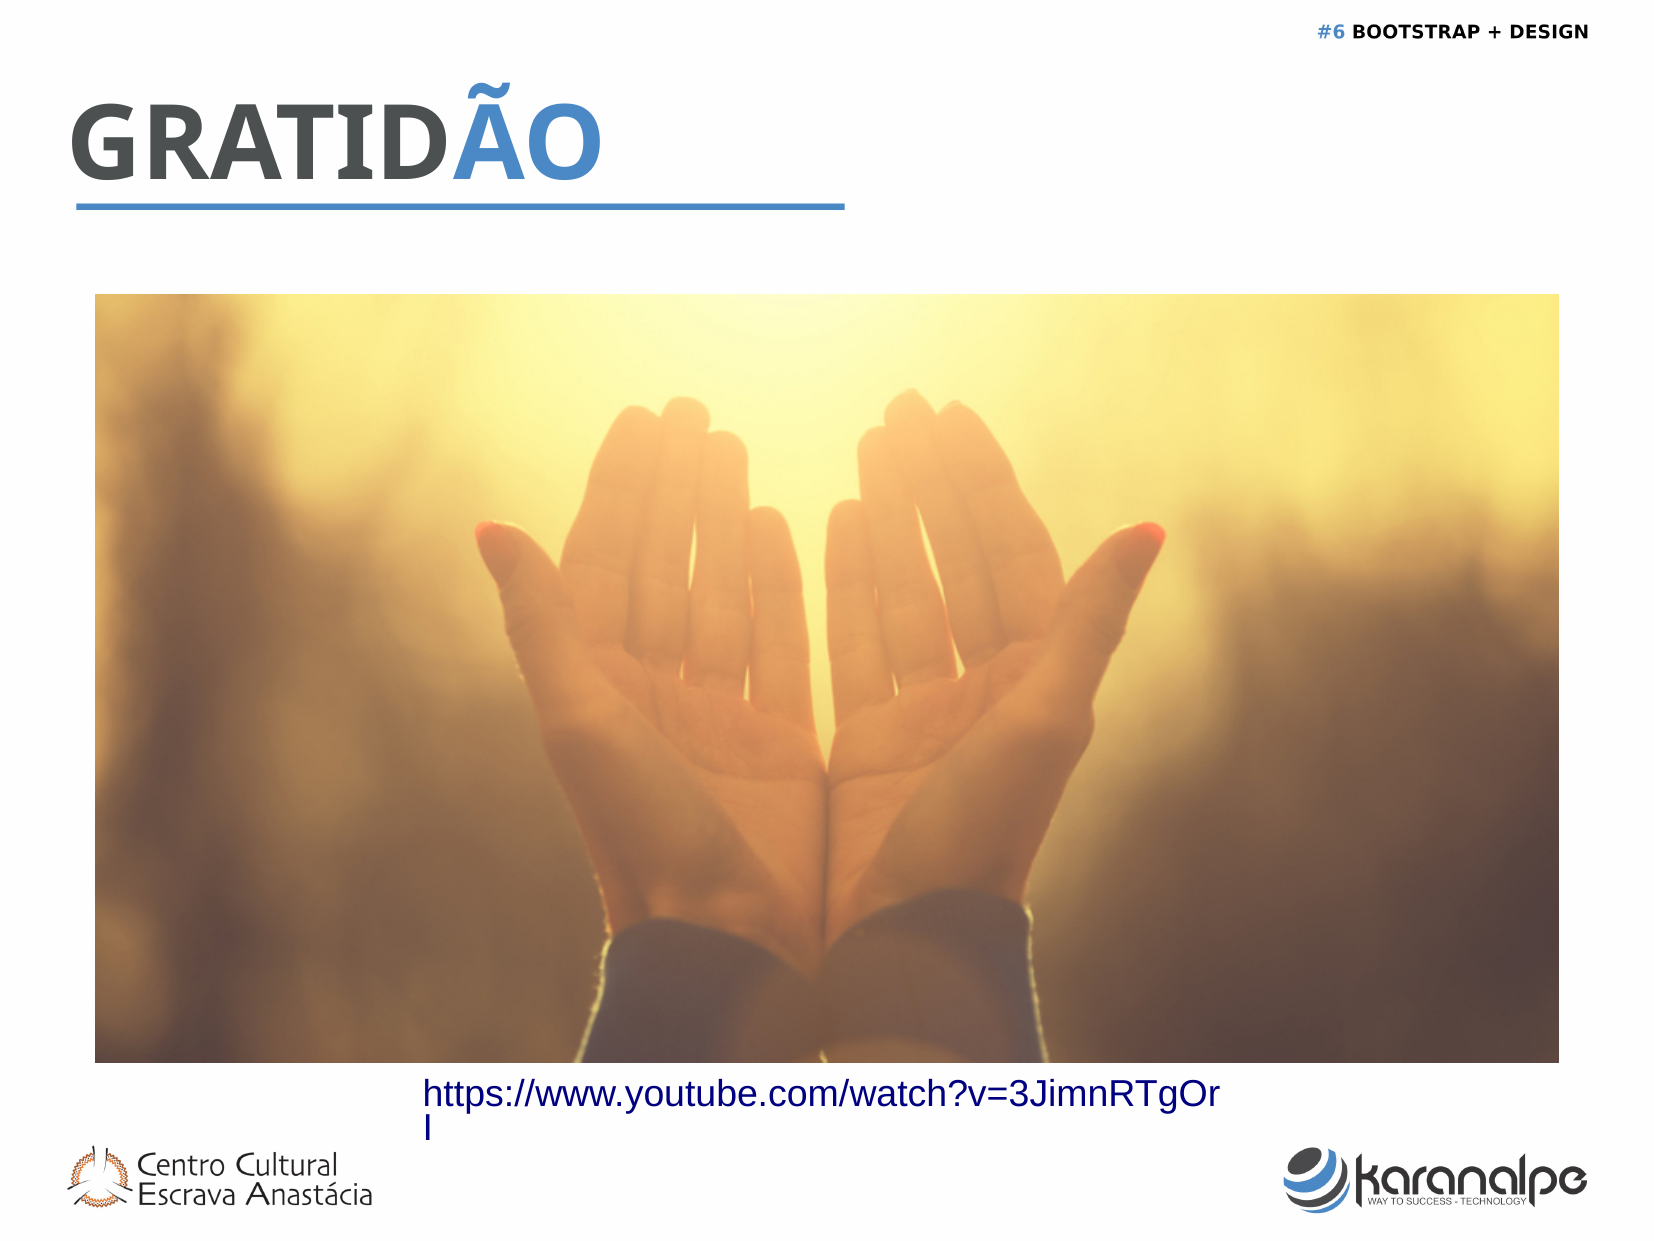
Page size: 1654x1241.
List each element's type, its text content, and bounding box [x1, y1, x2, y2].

text_box https://www.youtube.com/watch?v=3JimnRTgOrI [407, 1065, 1246, 1164]
picture [0, 0, 1654, 1241]
title GRATIDÃO [66, 35, 1555, 243]
